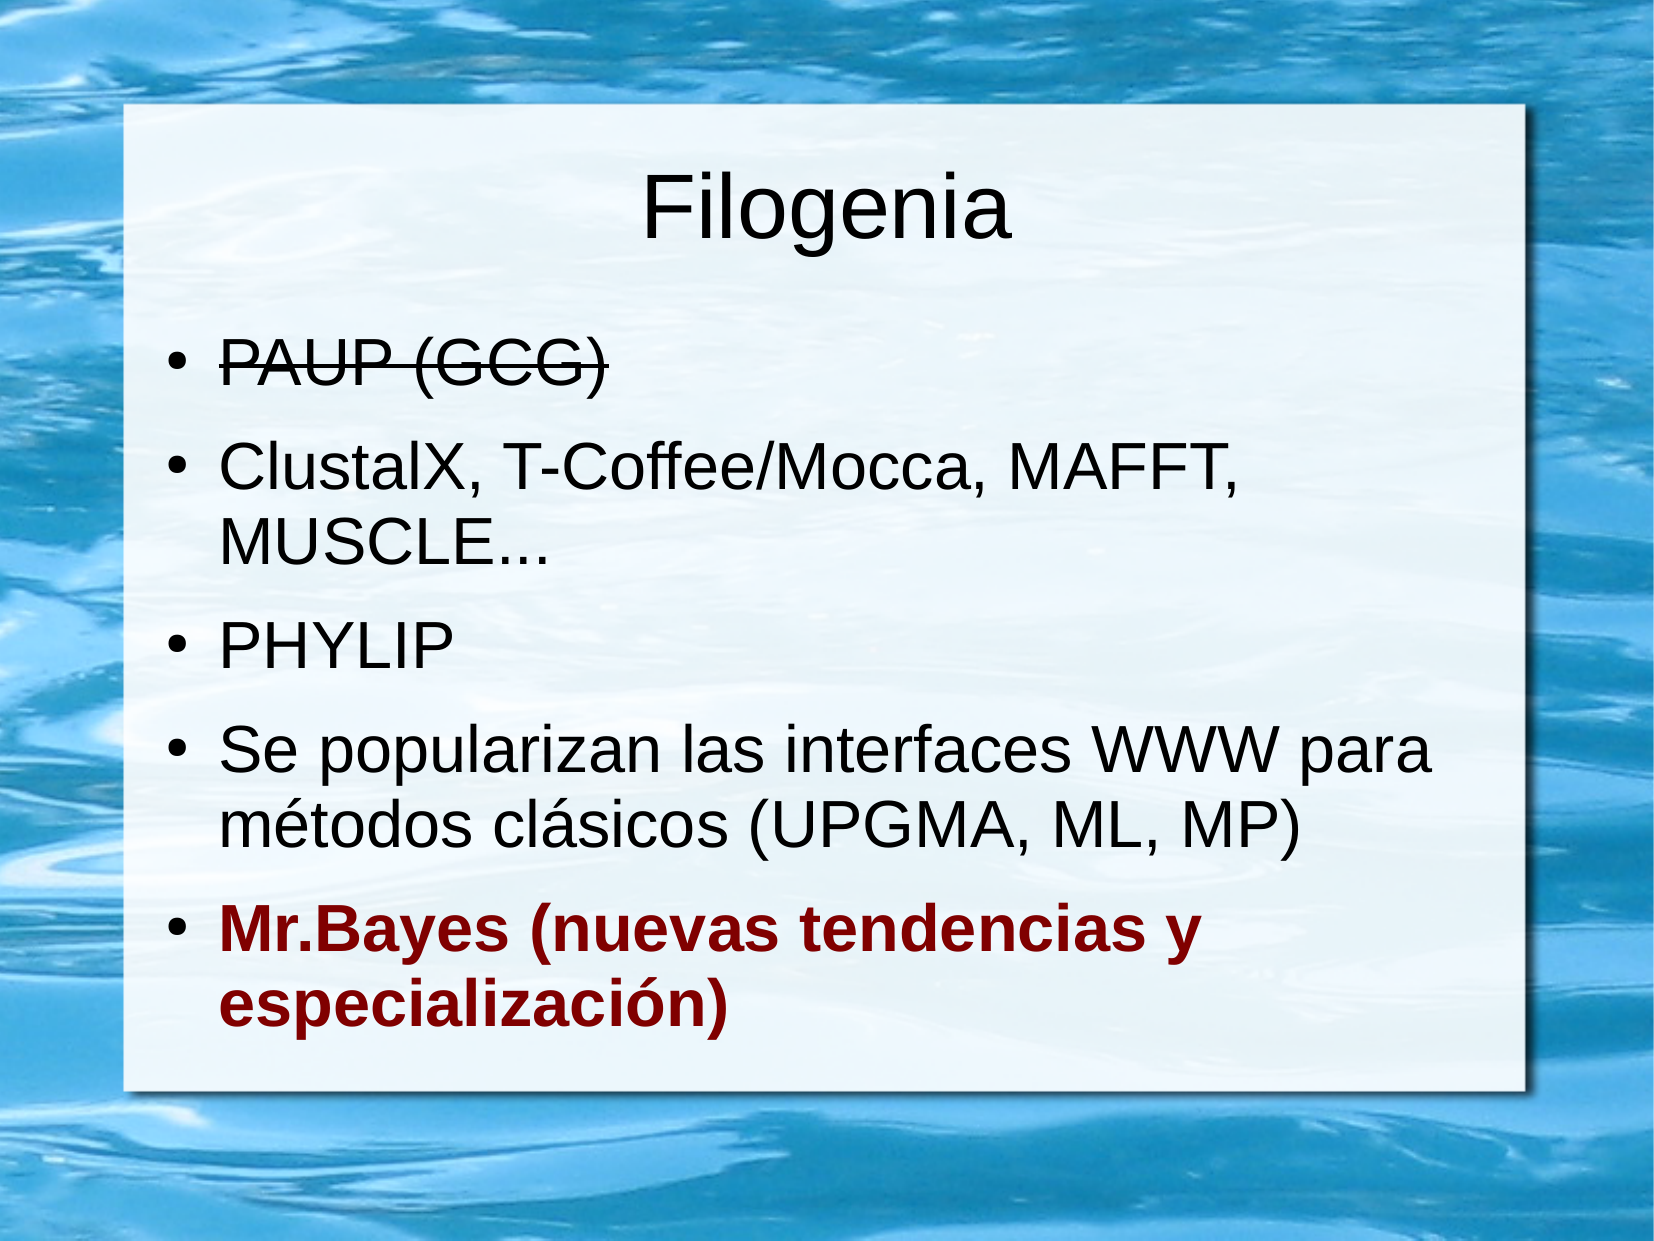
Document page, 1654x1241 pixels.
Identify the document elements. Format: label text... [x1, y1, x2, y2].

list PAUP (GCG) ClustalX, T-Coffee/Mocca, MAFFT, MUSCLE... PHYLIP Se popularizan las interfaces WWW para métodos clásicos (UPGMA, ML, MP) Mr.Bayes (nuevas tendencias y especialización) [147, 324, 1506, 1144]
picture [0, 0, 1654, 1241]
title Filogenia [147, 118, 1506, 296]
